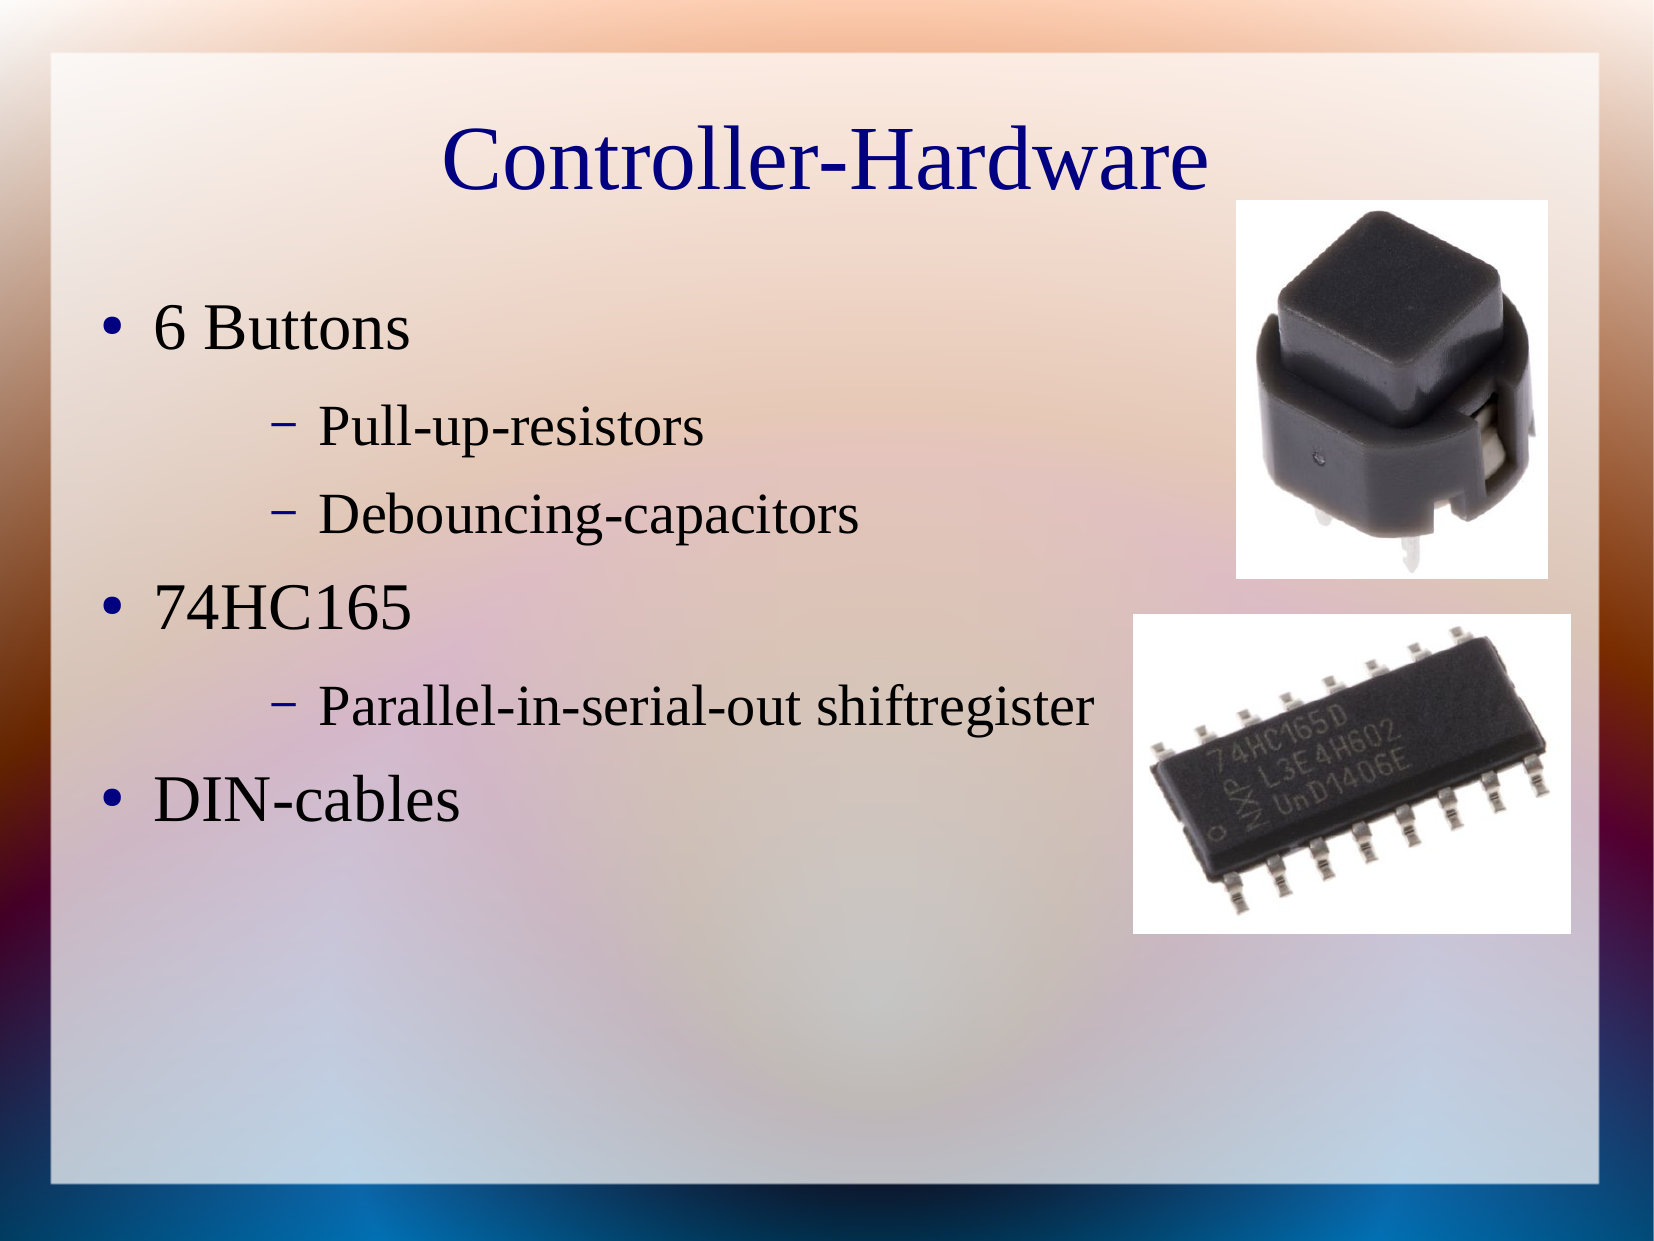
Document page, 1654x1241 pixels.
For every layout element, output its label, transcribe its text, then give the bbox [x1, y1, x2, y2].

list 6 Buttons Pull-up-resistors Debouncing-capacitors 74HC165 Parallel-in-serial-out shiftregister DIN-cables [82, 290, 1571, 1034]
title Controller-Hardware [82, 55, 1571, 263]
picture [0, 0, 1654, 1241]
